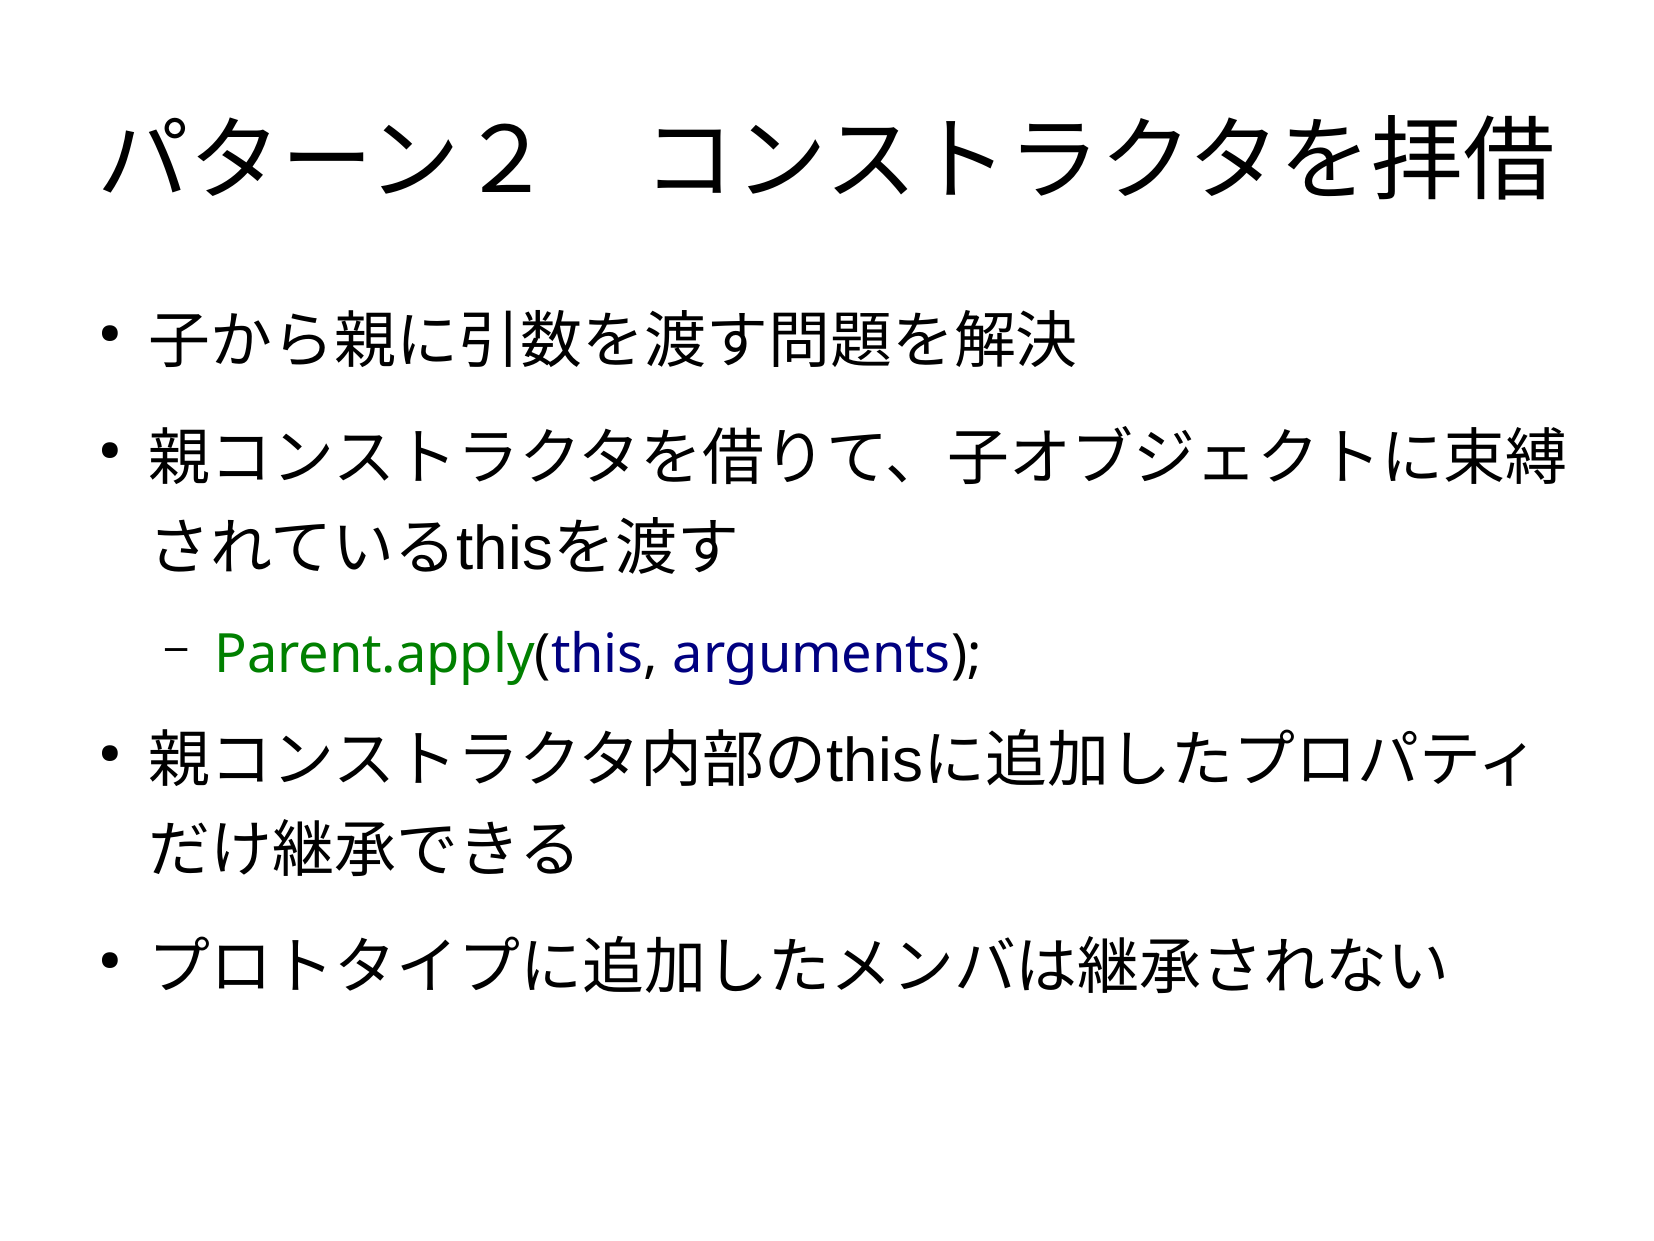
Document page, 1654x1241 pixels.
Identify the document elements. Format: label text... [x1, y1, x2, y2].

title パターン２ コンストラクタを拝借 [82, 49, 1571, 257]
list 子から親に引数を渡す問題を解決 親コンストラクタを借りて、子オブジェクトに束縛されているthisを渡す Parent.apply(this, arguments); 親コンストラクタ内部のthisに追加したプロパティだけ継承できる プロトタイプに追加したメンバは継承されない [82, 290, 1571, 1010]
